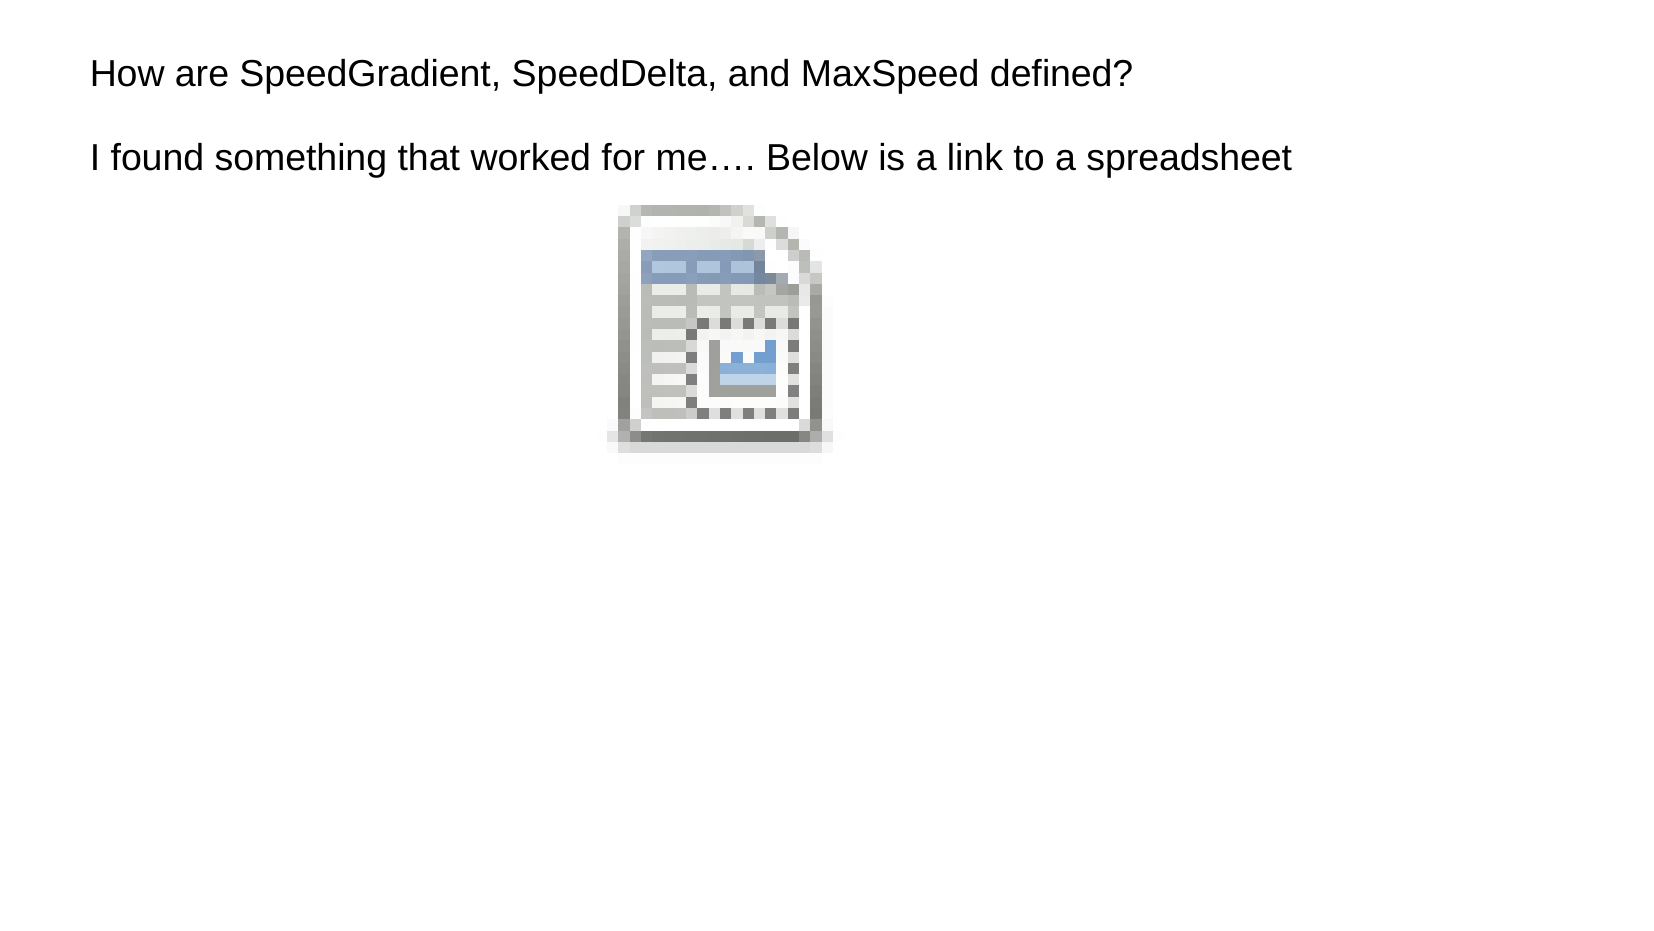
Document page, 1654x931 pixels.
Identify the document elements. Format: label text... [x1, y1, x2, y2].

text_box How are SpeedGradient, SpeedDelta, and MaxSpeed defined? I found something that worked for me…. Below is a link to a spreadsheet [75, 45, 1576, 816]
chart [585, 195, 856, 466]
